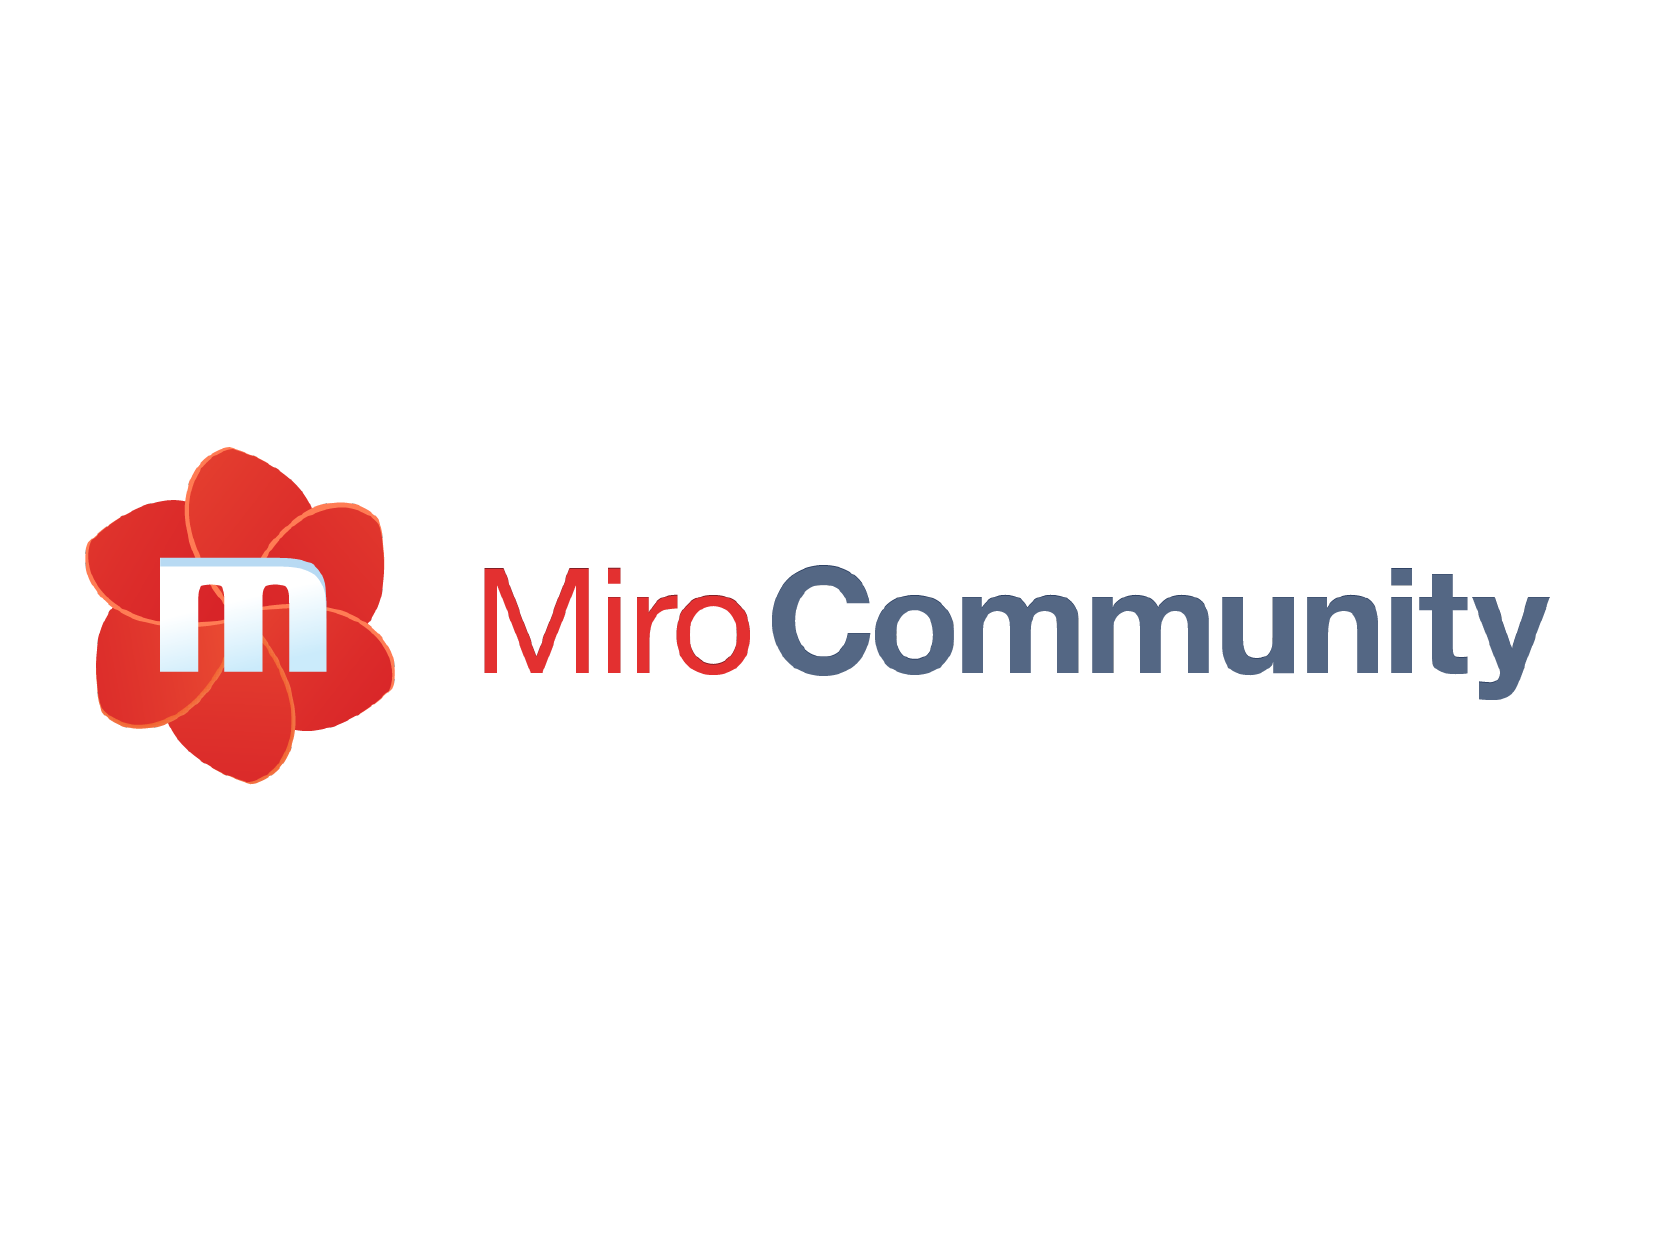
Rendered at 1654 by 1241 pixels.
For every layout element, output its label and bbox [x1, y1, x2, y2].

picture [6, 385, 1654, 846]
